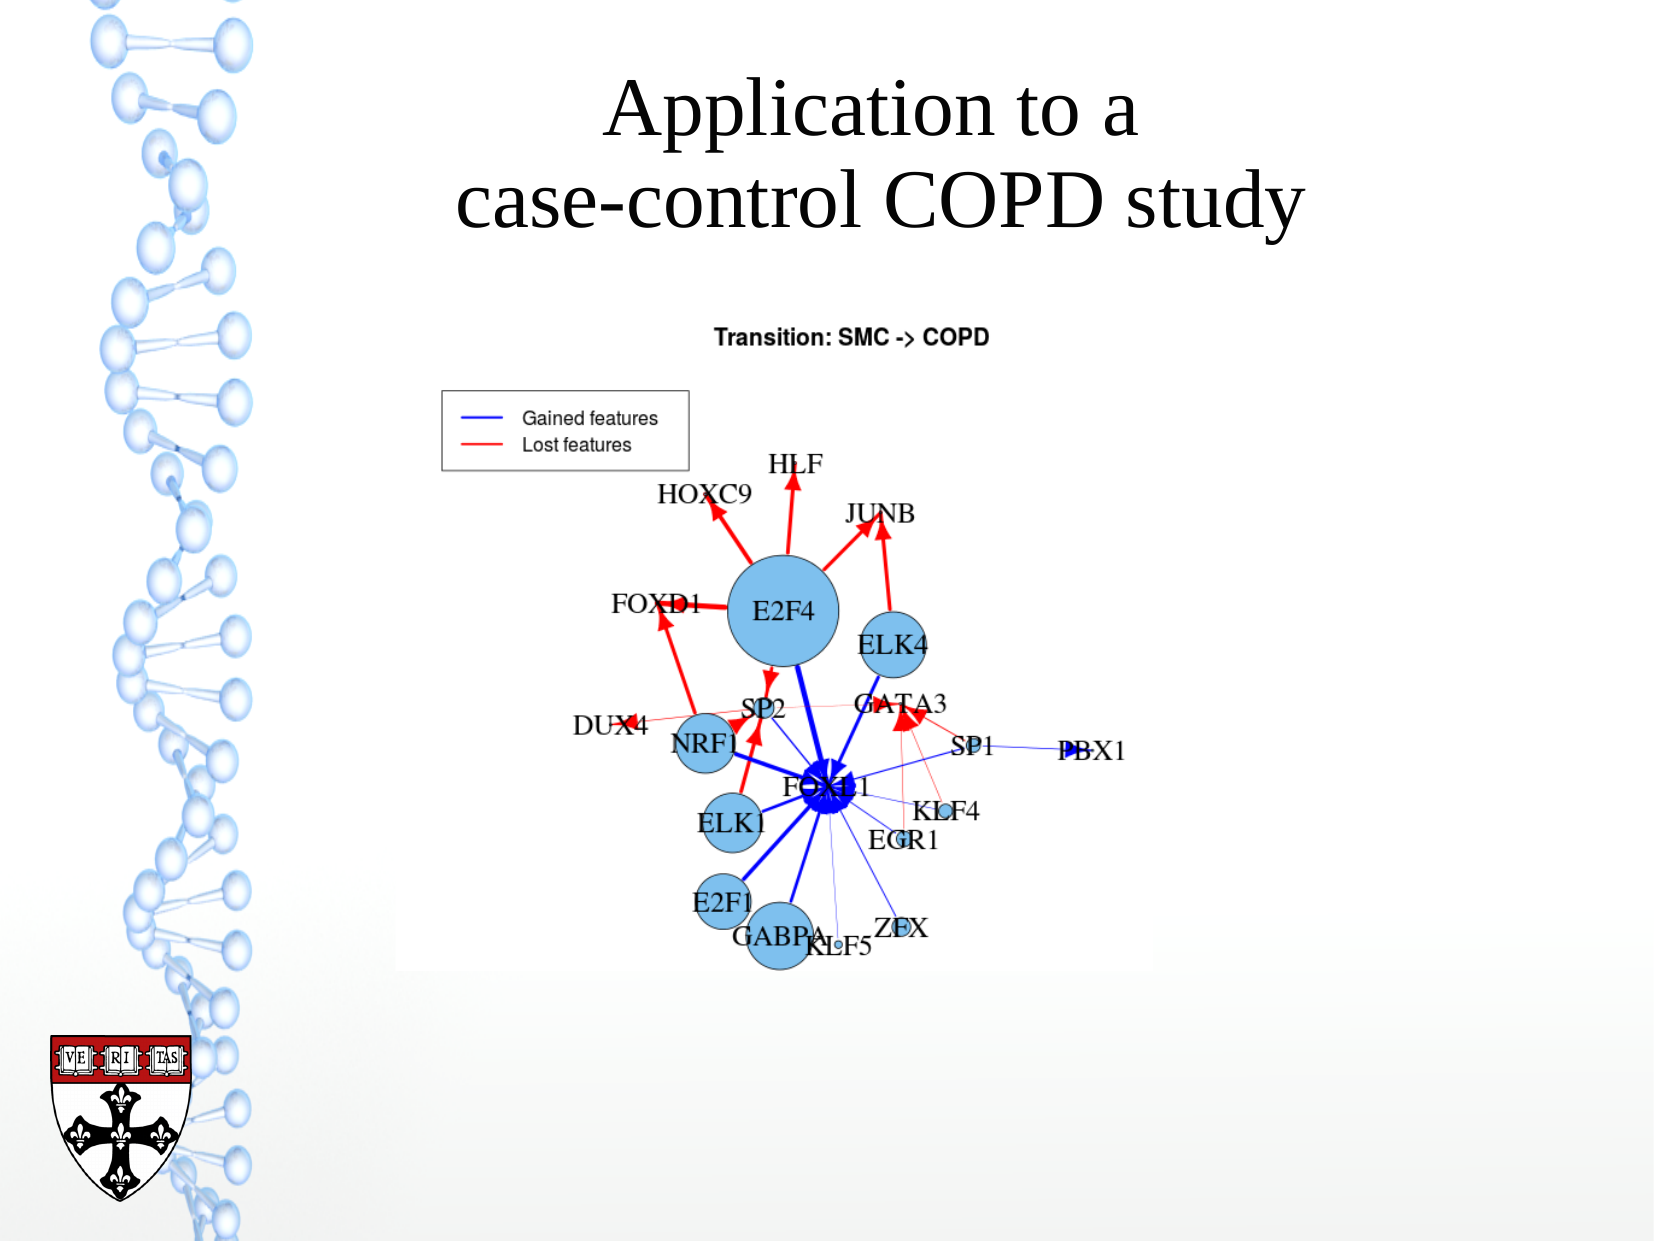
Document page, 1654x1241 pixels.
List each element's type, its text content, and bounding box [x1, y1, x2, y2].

picture [0, 0, 1654, 1241]
title Application to a case-control COPD study [300, 60, 1463, 246]
